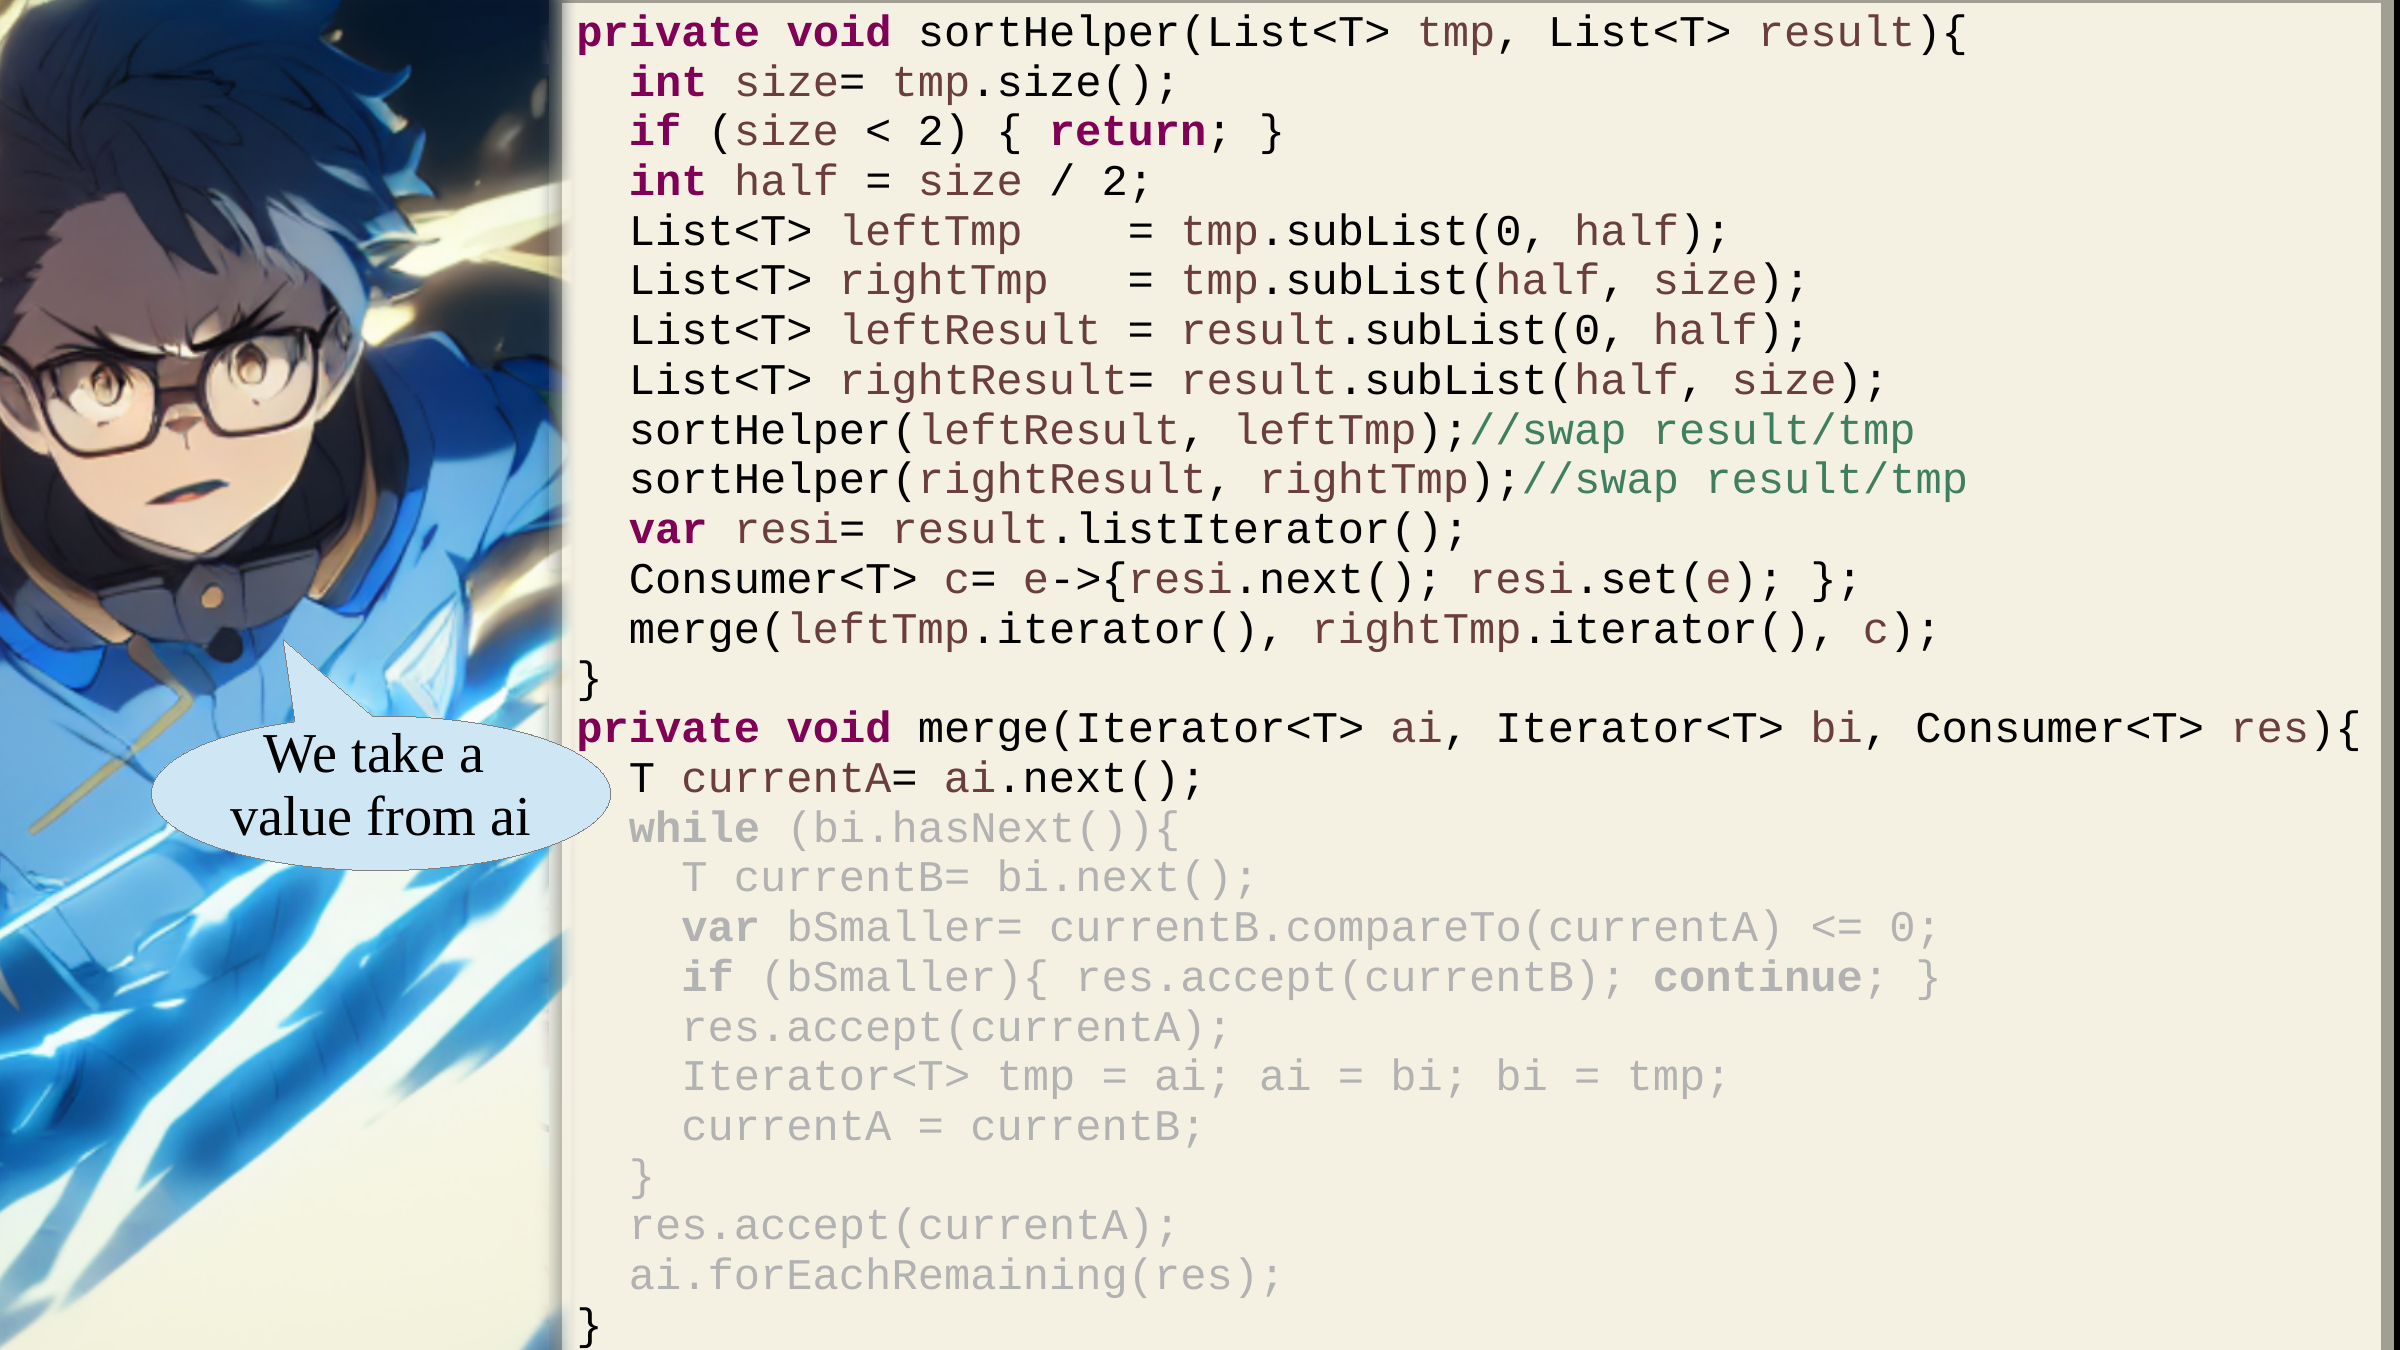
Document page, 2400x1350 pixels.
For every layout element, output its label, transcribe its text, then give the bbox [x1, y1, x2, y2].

picture [0, 0, 578, 1350]
text_box private void sortHelper(List<T> tmp, List<T> result){ int size= tmp.size(); if (size < 2) { return; } int half = size / 2; List<T> leftTmp = tmp.subList(0, half); List<T> rightTmp = tmp.subList(half, size); List<T> leftResult = result.subList(0, half); List<T> rightResult= result.subList(half, size); sortHelper(leftResult, leftTmp);//swap result/tmp sortHelper(rightResult, rightTmp);//swap result/tmp var resi= result.listIterator(); Consumer<T> c= e->{resi.next(); resi.set(e); }; merge(leftTmp.iterator(), rightTmp.iterator(), c); } private void merge(Iterator<T> ai, Iterator<T> bi, Consumer<T> res){ T currentA= ai.next(); while (bi.hasNext()){ T currentB= bi.next(); var bSmaller= currentB.compareTo(currentA) <= 0; if (bSmaller){ res.accept(currentB); continue; } res.accept(currentA); Iterator<T> tmp = ai; ai = bi; bi = tmp; currentA = currentB; } res.accept(currentA); ai.forEachRemaining(res); } [578, 0, 2388, 1350]
text_box We take a value from ai [151, 639, 611, 871]
text_box [2394, 0, 2400, 1350]
